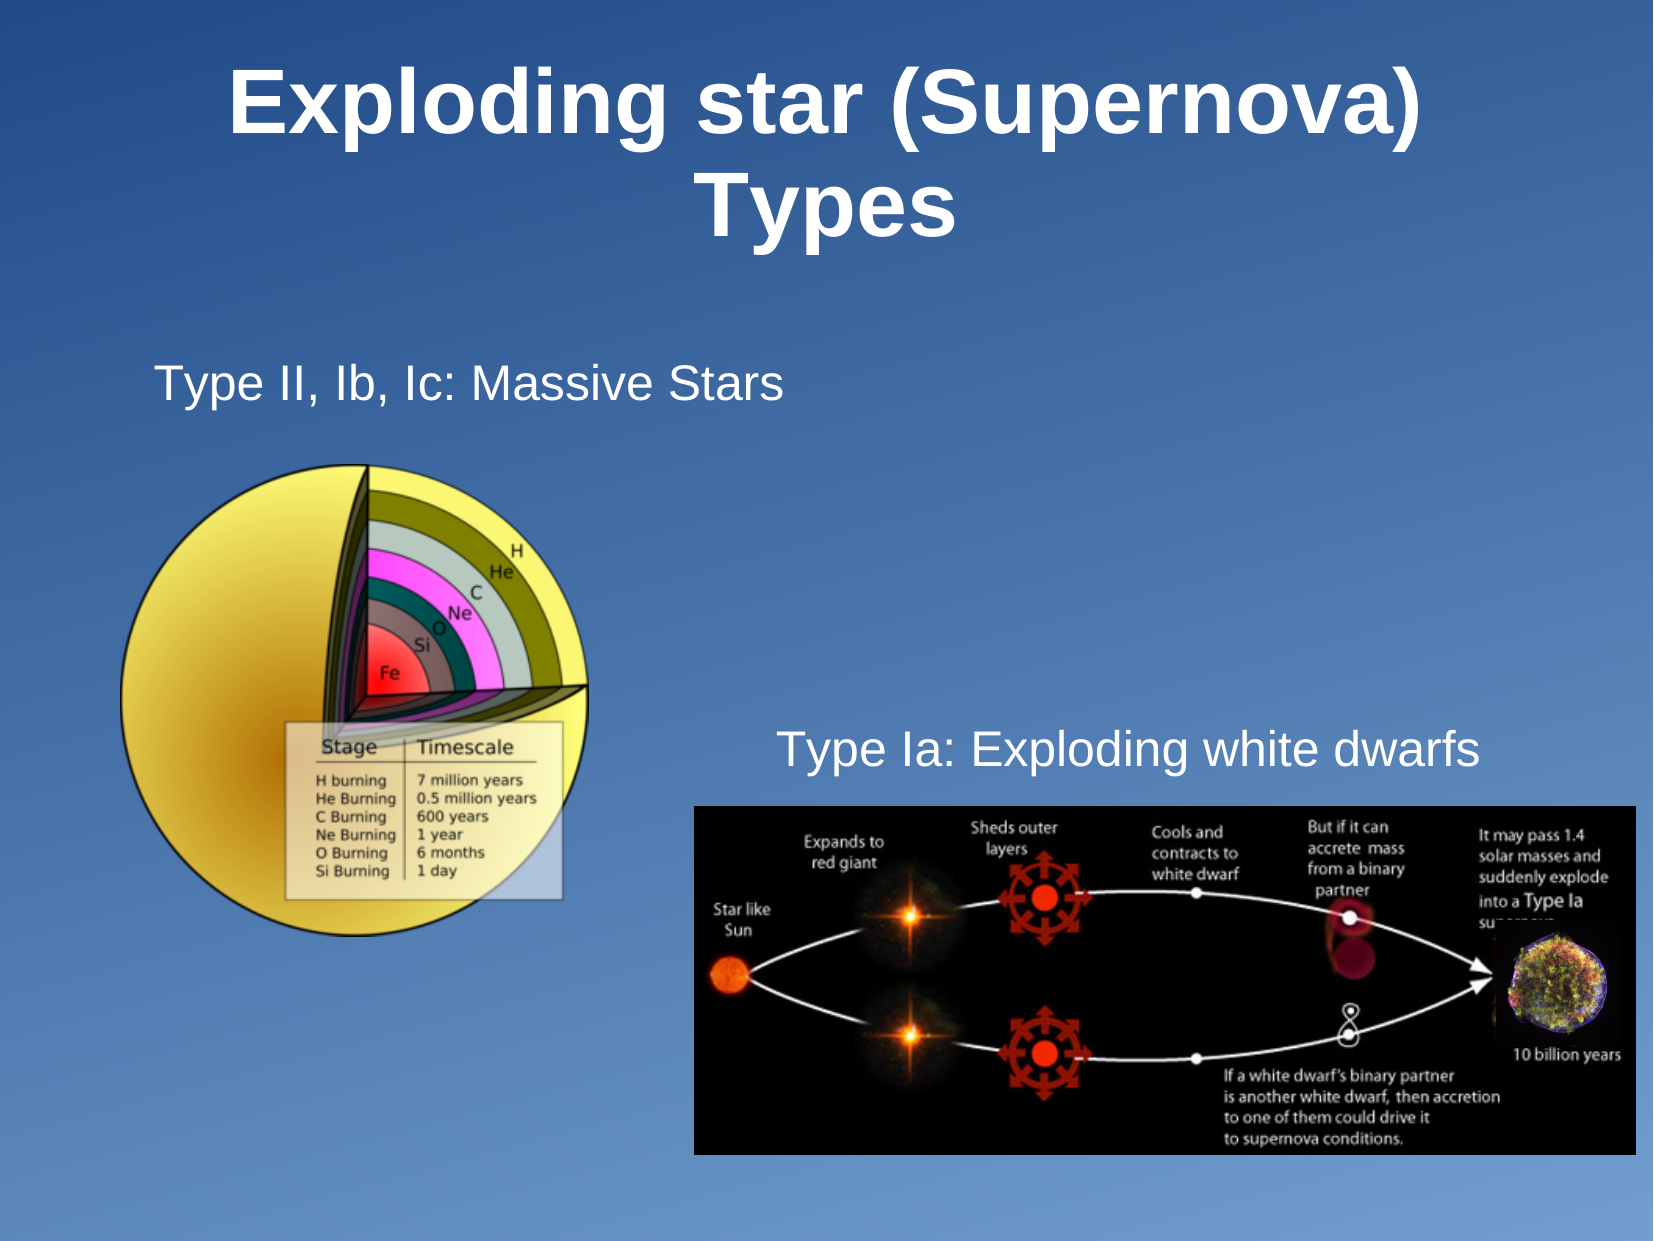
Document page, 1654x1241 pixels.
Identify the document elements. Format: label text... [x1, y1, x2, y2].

picture [694, 806, 1636, 1156]
list Type Ia: Exploding white dwarfs [705, 721, 1522, 834]
list Type II, Ib, Ic: Massive Stars [82, 355, 796, 1075]
title Exploding star (Supernova) Types [82, 49, 1571, 257]
